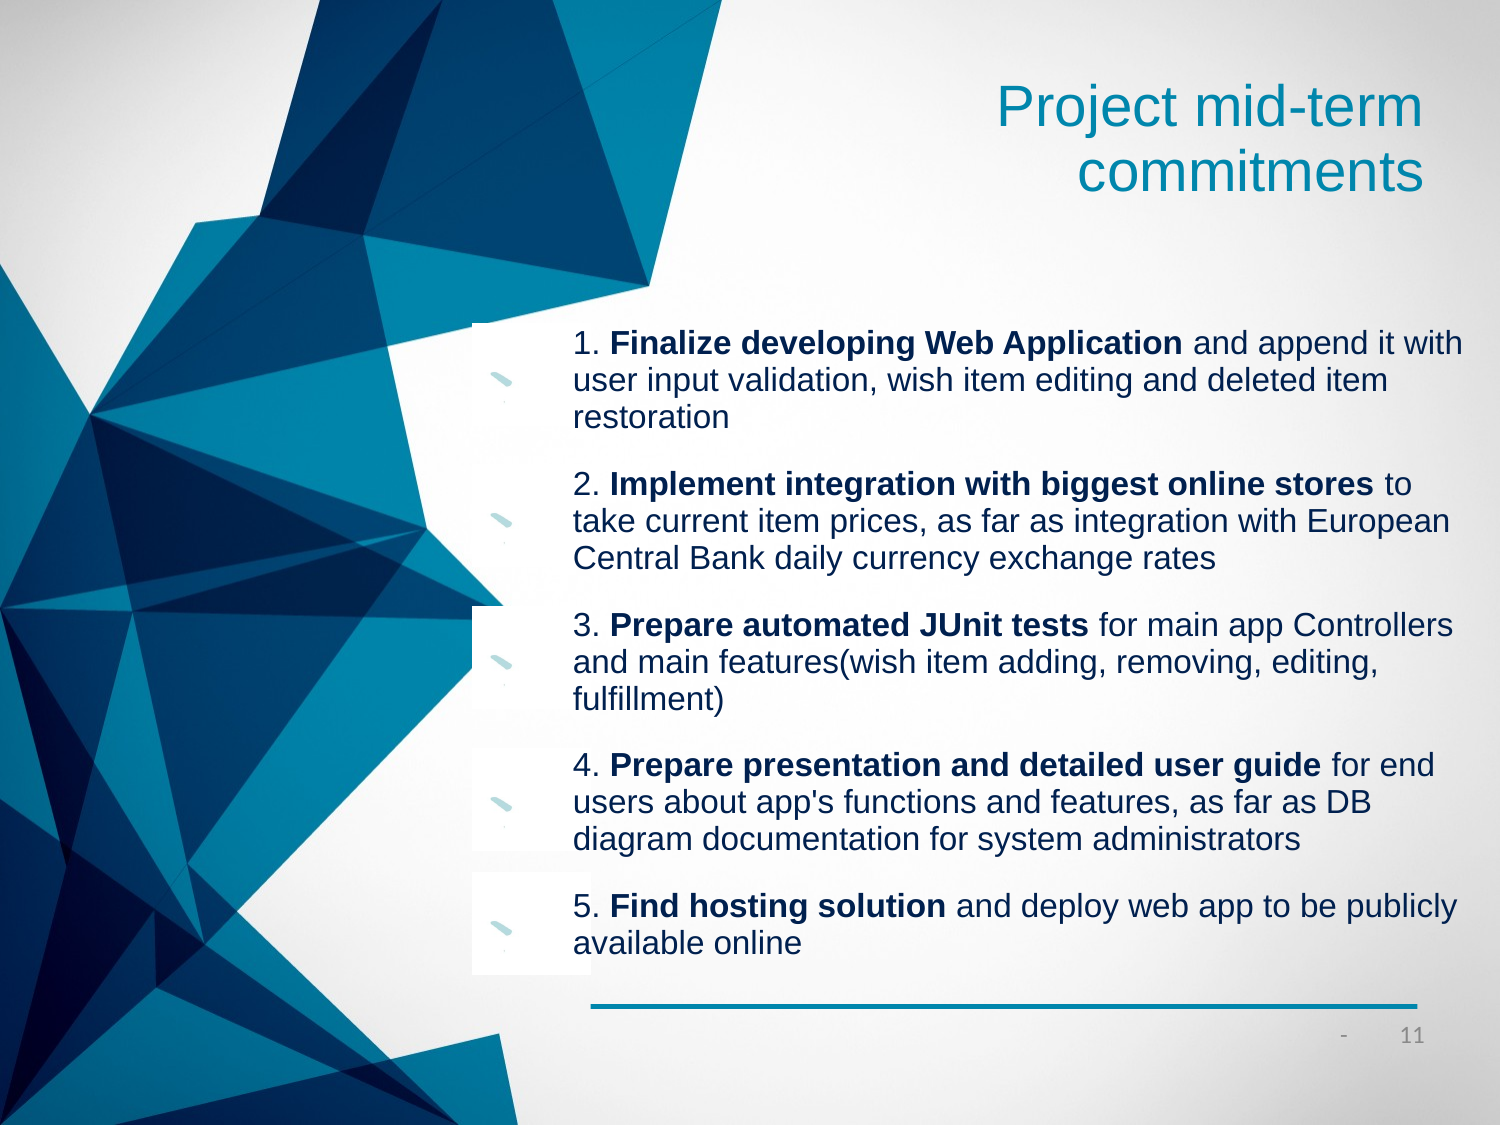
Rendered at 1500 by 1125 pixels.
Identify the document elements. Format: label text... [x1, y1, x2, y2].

title Project mid-term commitments [708, 44, 1425, 233]
picture [0, 0, 1500, 1125]
list 1. Finalize developing Web Application and append it with user input validation, wish item editing and deleted item restoration 2. Implement integration with biggest online stores to take current item prices, as far as integration with European Central Bank daily currency exchange rates 3. Prepare automated JUnit tests for main app Controllers and main features(wish item adding, removing, editing, fulfillment) 4. Prepare presentation and detailed user guide for end users about app's functions and features, as far as DB diagram documentation for system administrators 5. Find hosting solution and deploy web app to be publicly available online [501, 324, 1477, 1004]
